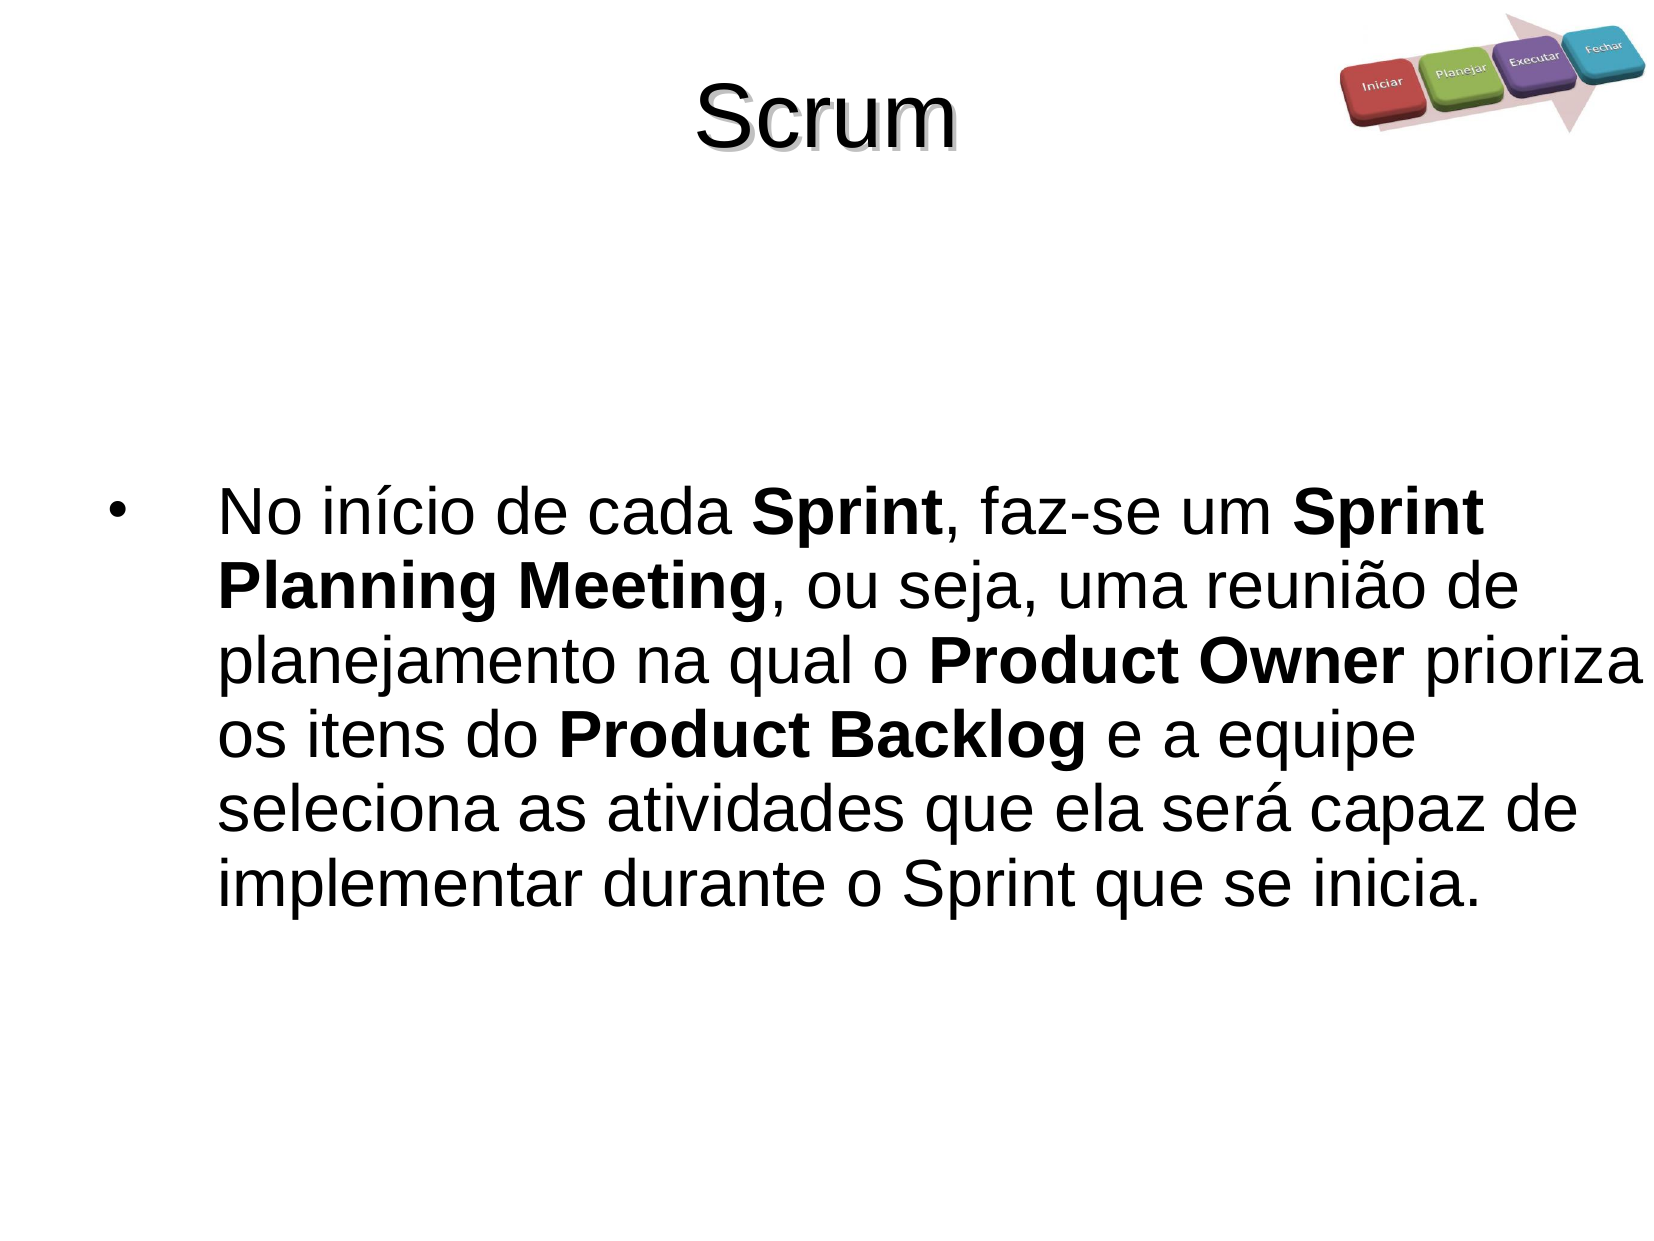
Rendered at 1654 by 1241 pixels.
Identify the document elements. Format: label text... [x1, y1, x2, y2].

title Scrum [82, 17, 1571, 210]
chart [1334, 13, 1647, 136]
text_box No início de cada Sprint, faz-se um Sprint Planning Meeting, ou seja, uma reunião de planejamento na qual o Product Owner prioriza os itens do Product Backlog e a equipe seleciona as atividades que ela será capaz de implementar durante o Sprint que se inicia. [106, 289, 1654, 1211]
